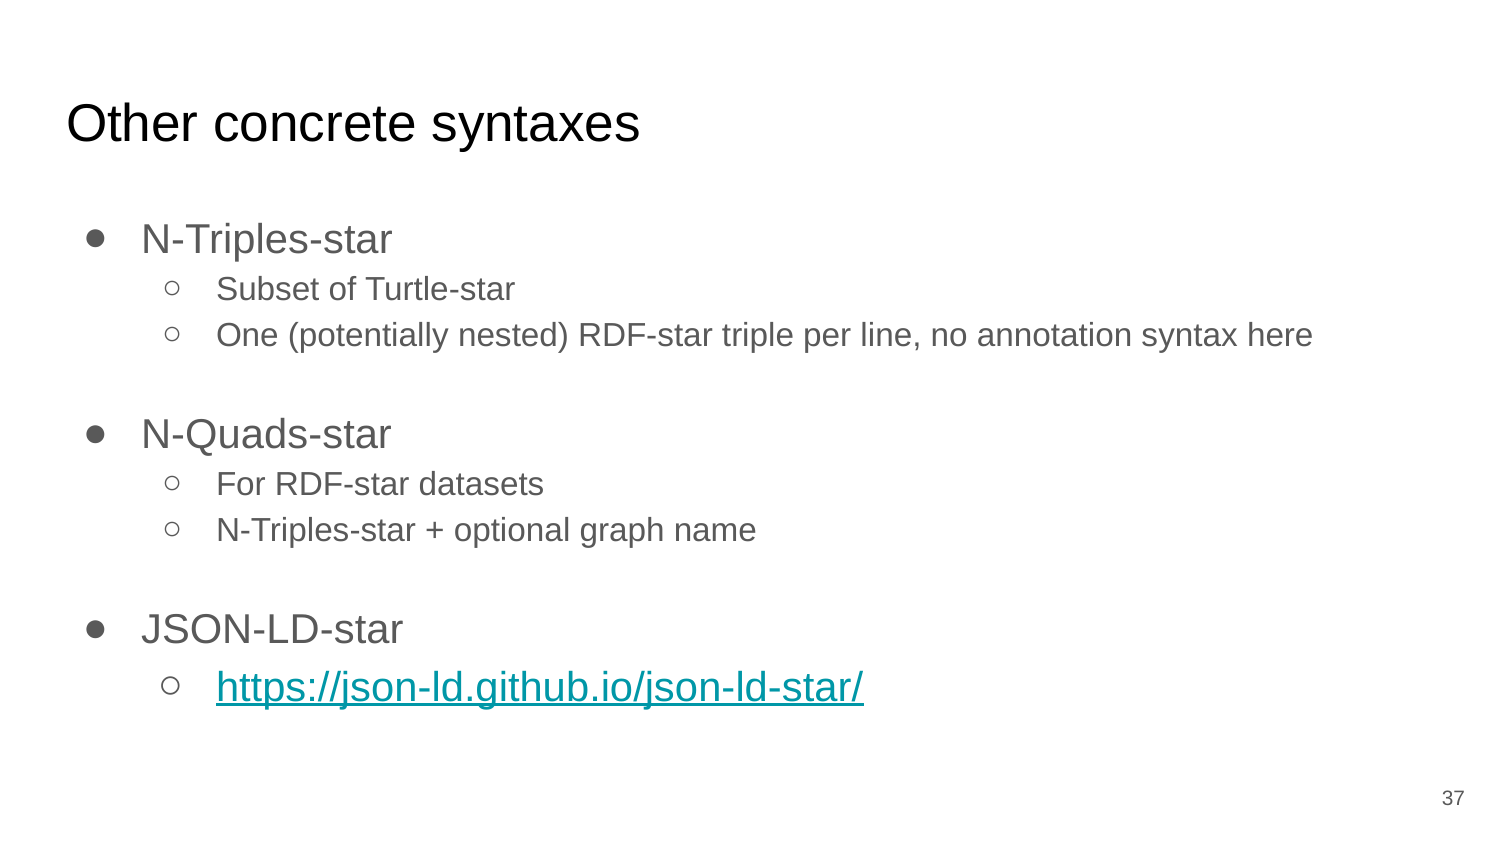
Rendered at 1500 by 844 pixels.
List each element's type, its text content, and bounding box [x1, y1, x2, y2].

slide_number <number> [1389, 764, 1480, 830]
list N-Triples-star Subset of Turtle-star One (potentially nested) RDF-star triple per line, no annotation syntax here N-Quads-star For RDF-star datasets N-Triples-star + optional graph name JSON-LD-star https://json-ld.github.io/json-ld-star/ [51, 189, 1449, 750]
title Other concrete syntaxes [51, 72, 1449, 167]
